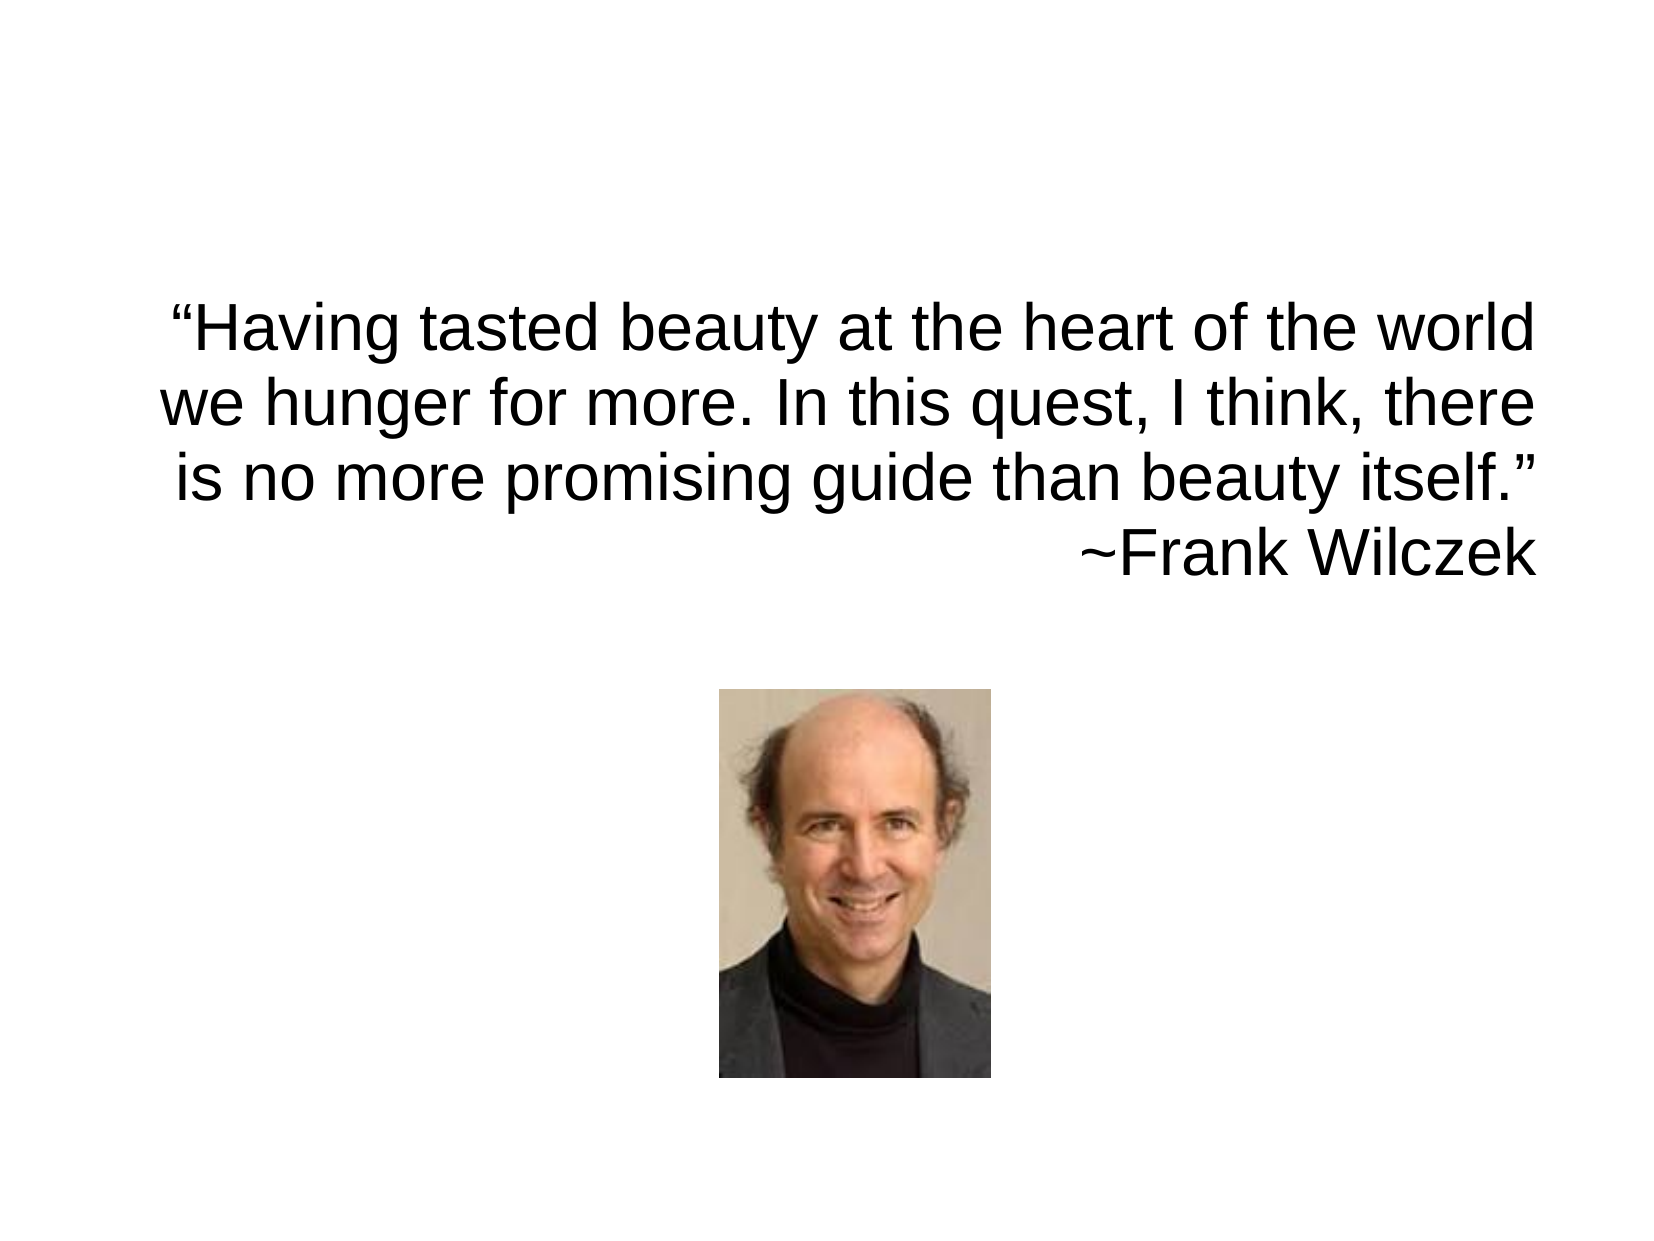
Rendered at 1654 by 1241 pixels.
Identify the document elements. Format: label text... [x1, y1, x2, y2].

list “Having tasted beauty at the heart of the world we hunger for more. In this quest, I think, there is no more promising guide than beauty itself.” ~Frank Wilczek [82, 290, 1538, 1010]
picture [719, 689, 991, 1078]
